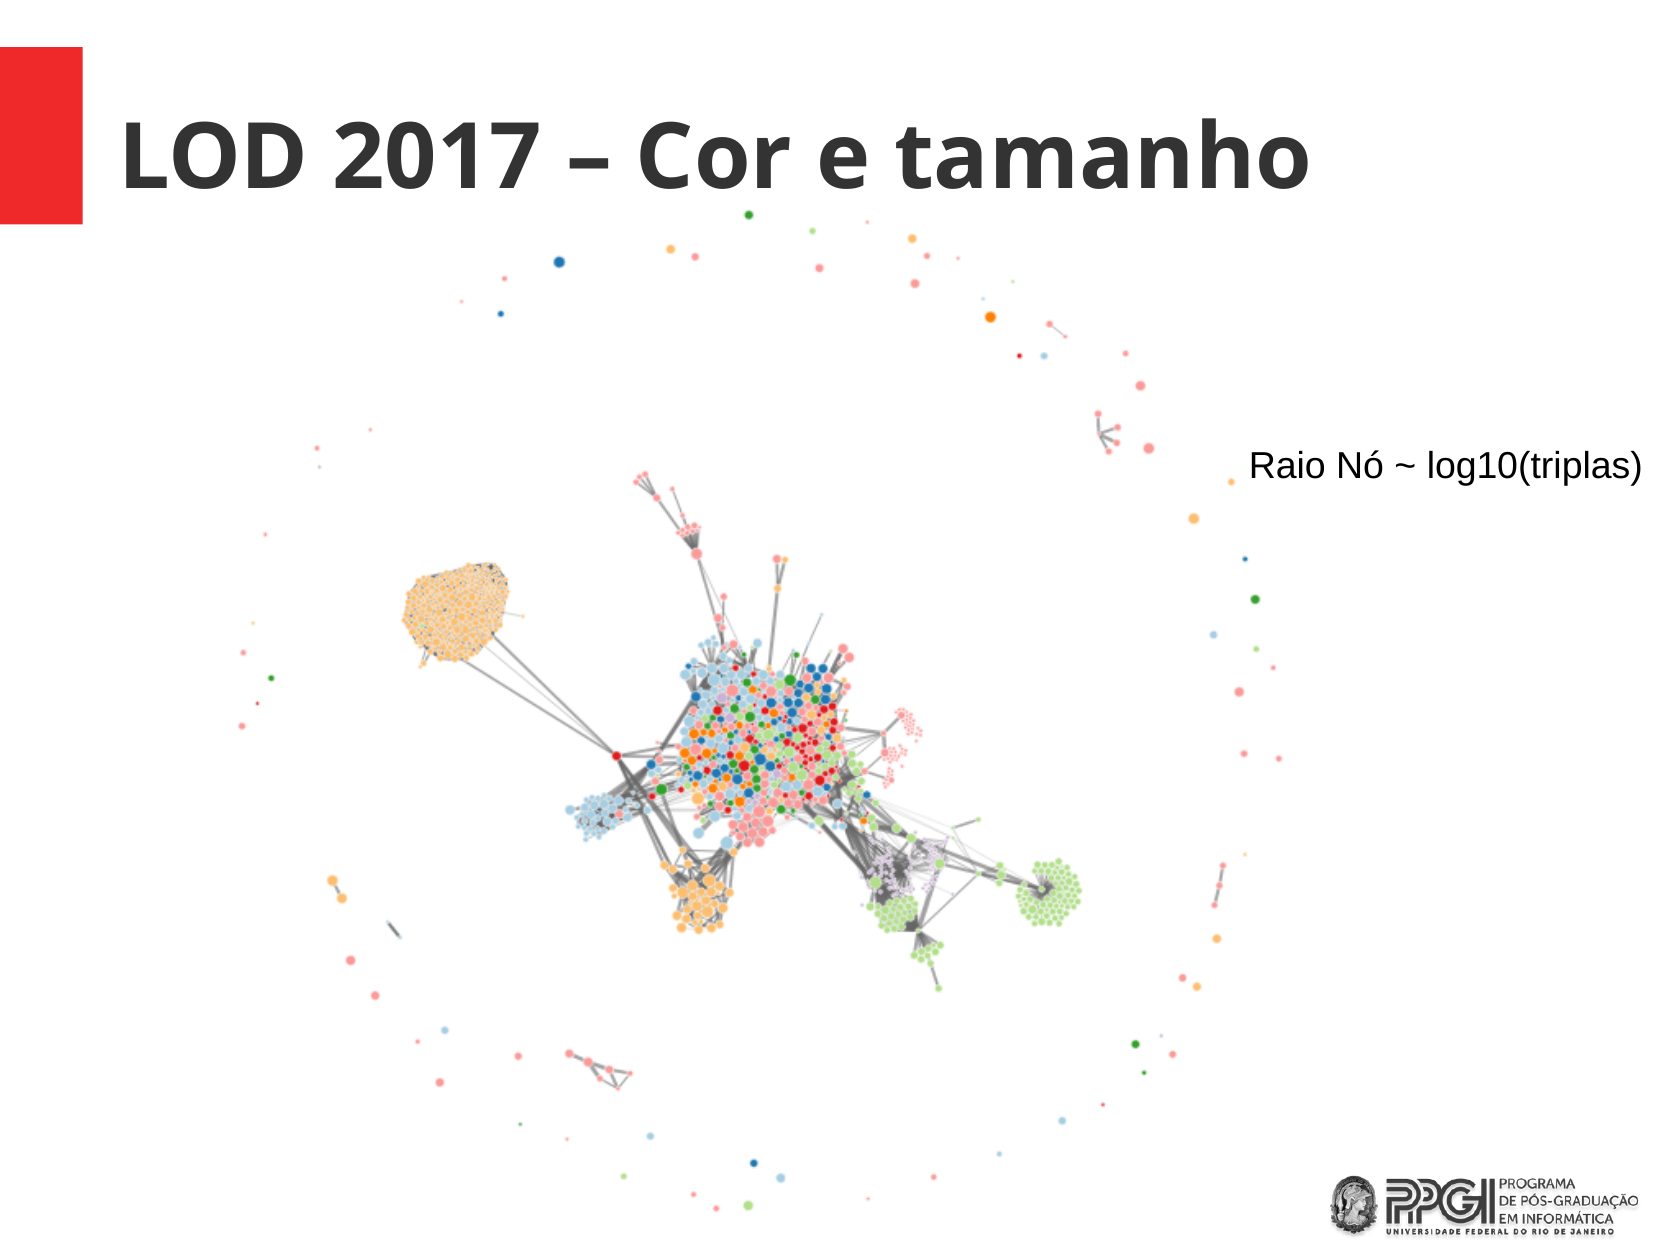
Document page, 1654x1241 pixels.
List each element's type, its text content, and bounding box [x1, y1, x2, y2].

picture [224, 195, 1310, 1231]
title LOD 2017 – Cor e tamanho [118, 49, 1571, 257]
text_box Raio Nó ~ log10(triplas) [1234, 437, 1654, 494]
